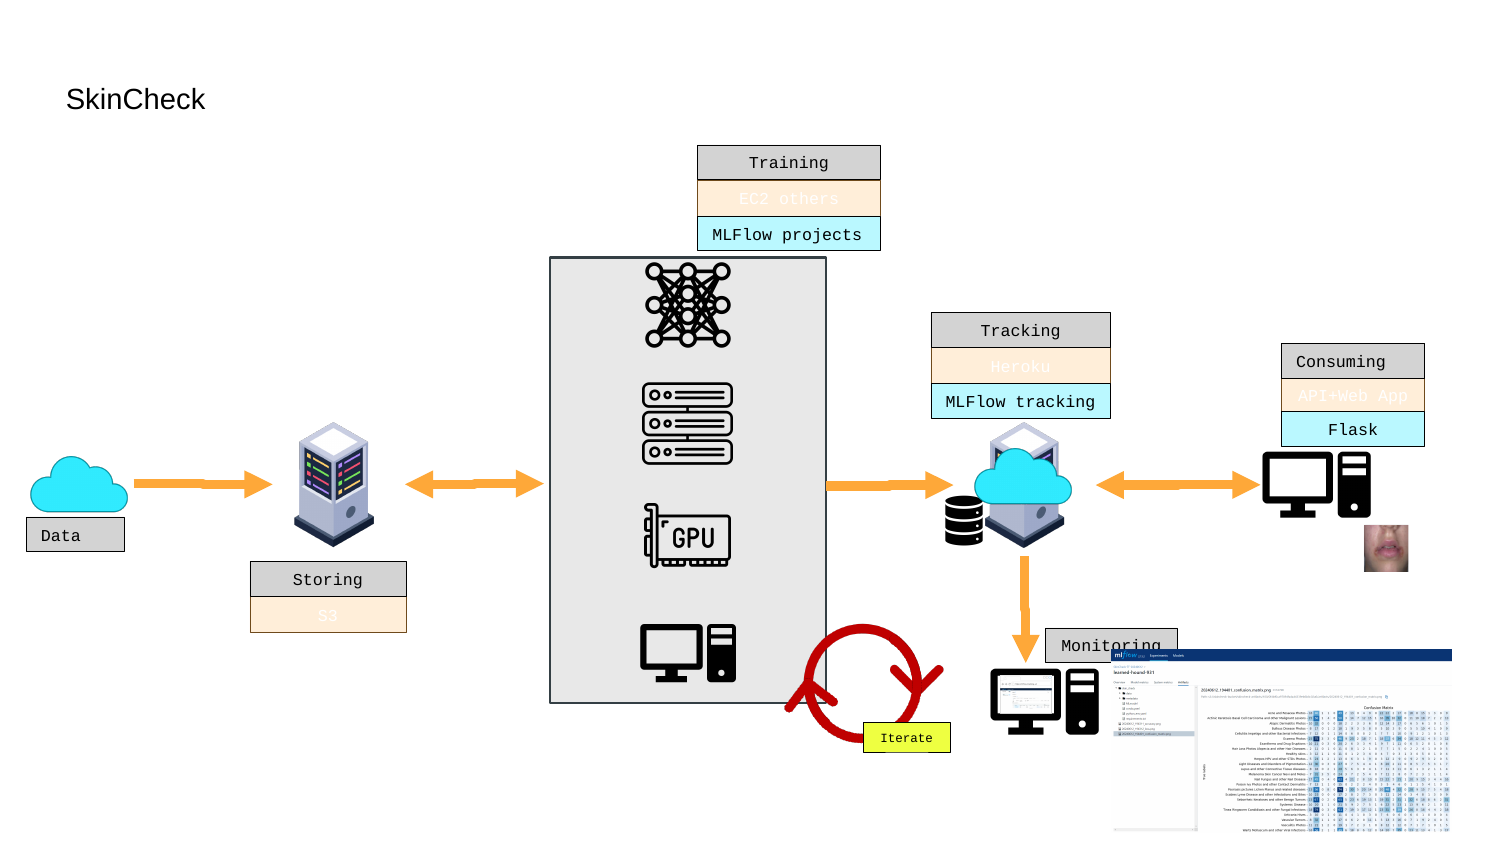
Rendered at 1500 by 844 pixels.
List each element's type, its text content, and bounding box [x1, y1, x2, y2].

text_box Heroku [930, 348, 1111, 383]
text_box Consuming [1281, 343, 1425, 378]
picture [932, 419, 1096, 557]
picture [24, 429, 134, 539]
picture [768, 600, 949, 778]
text_box Iterate [863, 722, 951, 753]
picture [262, 413, 406, 556]
text_box Monitoring [1045, 627, 1178, 663]
text_box Flask [1281, 411, 1425, 446]
text_box Tracking [930, 312, 1111, 348]
picture [642, 378, 733, 469]
text_box [549, 257, 827, 703]
picture [988, 645, 1101, 759]
text_box API+Web App [1281, 378, 1425, 411]
text_box EC2 others [697, 180, 881, 215]
picture [644, 492, 731, 580]
text_box Data [26, 539, 125, 552]
text_box Training [697, 144, 881, 180]
text_box Storing [249, 561, 406, 597]
picture [638, 603, 738, 703]
picture [1111, 649, 1452, 833]
picture [638, 255, 738, 355]
text_box S3 [249, 597, 406, 633]
title SkinCheck [51, 72, 1449, 167]
picture [1260, 428, 1409, 572]
text_box MLFlow projects [697, 215, 881, 251]
text_box MLFlow tracking [930, 383, 1111, 419]
